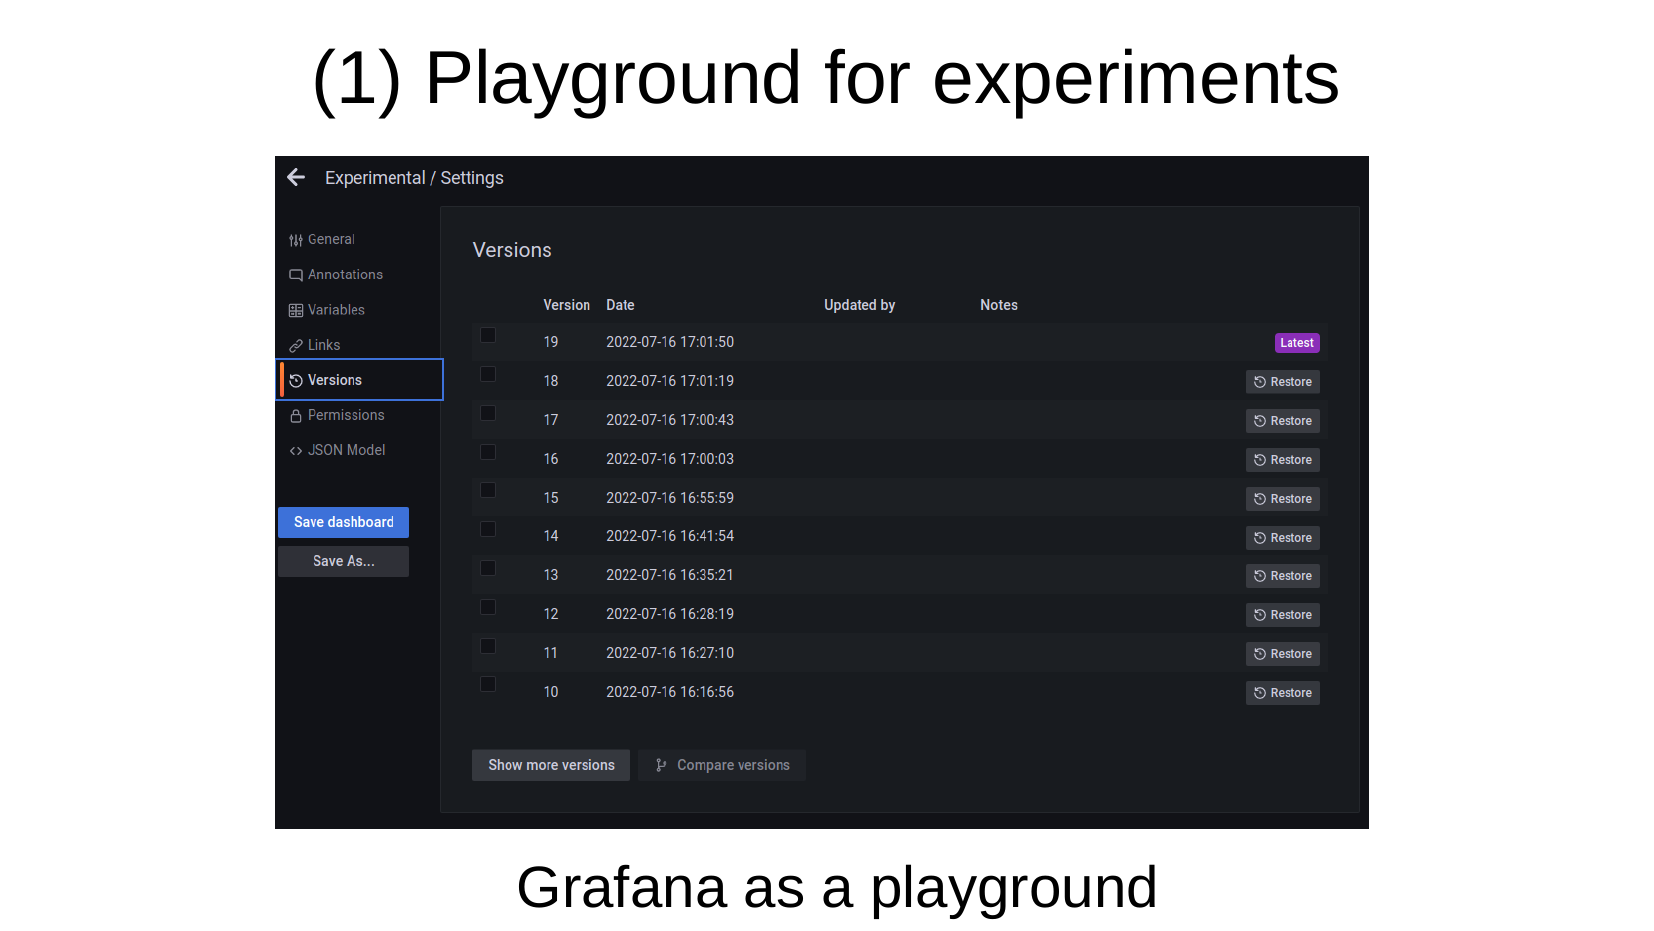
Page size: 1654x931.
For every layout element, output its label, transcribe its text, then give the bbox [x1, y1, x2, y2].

title (1) Playground for experiments [82, 0, 1571, 156]
picture [275, 156, 1369, 829]
title Grafana as a playground [101, 840, 1576, 931]
